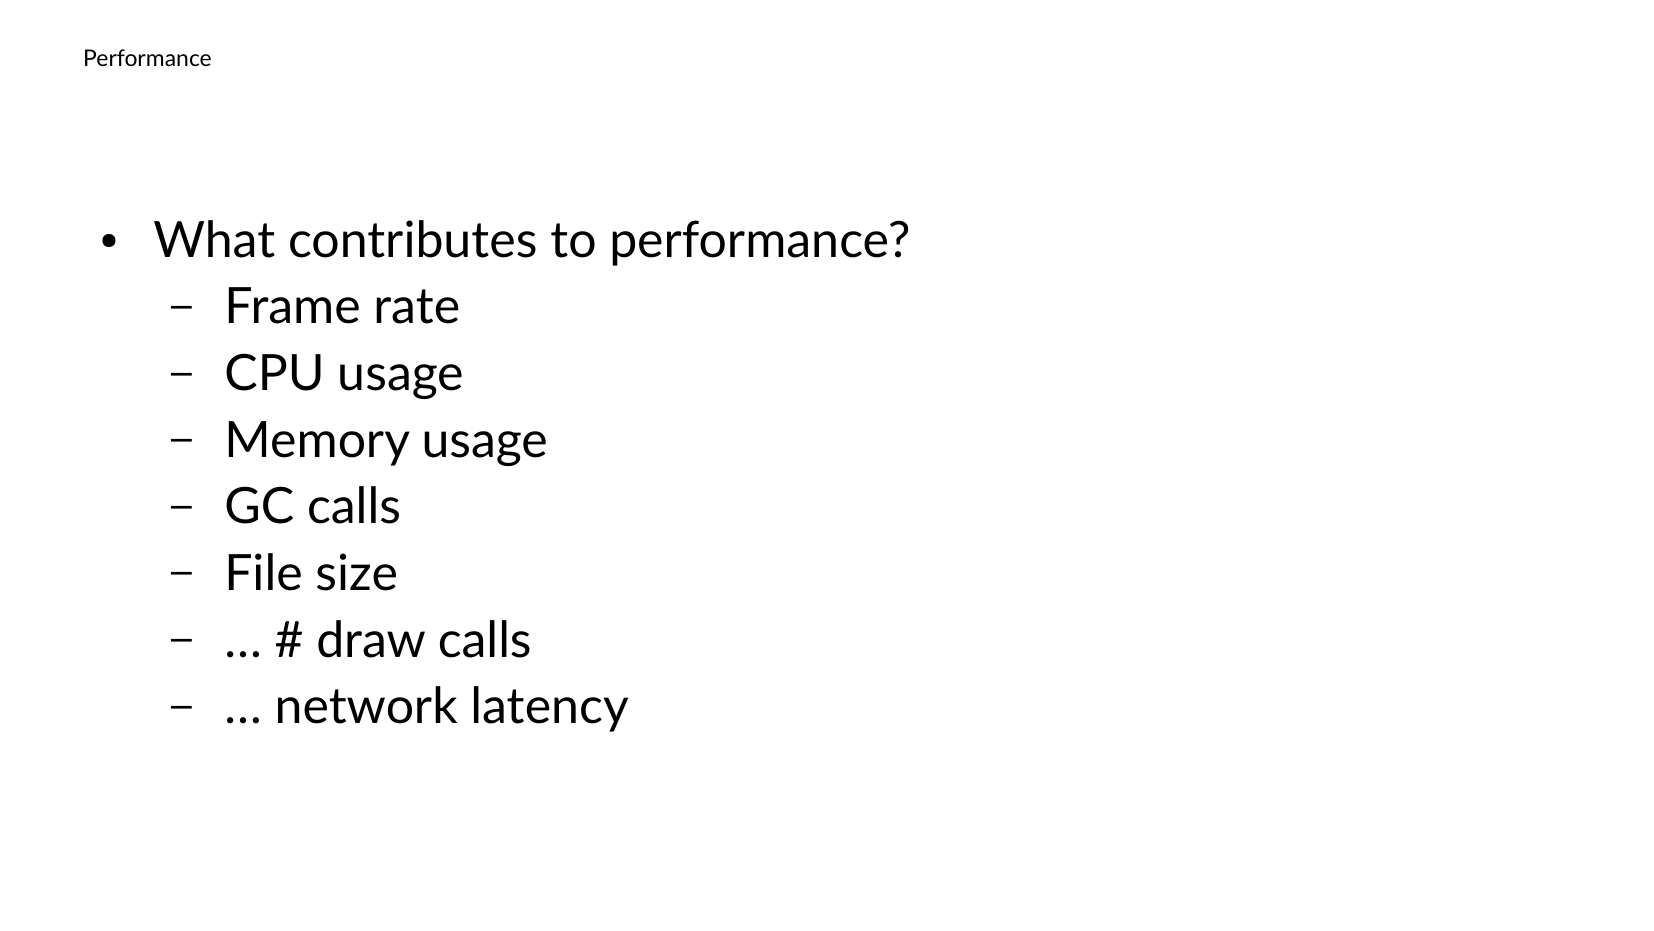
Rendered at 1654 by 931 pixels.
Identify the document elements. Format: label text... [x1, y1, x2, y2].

title Performance [83, 0, 1571, 119]
list What contributes to performance? Frame rate CPU usage Memory usage GC calls File size … # draw calls … network latency [82, 217, 1571, 839]
